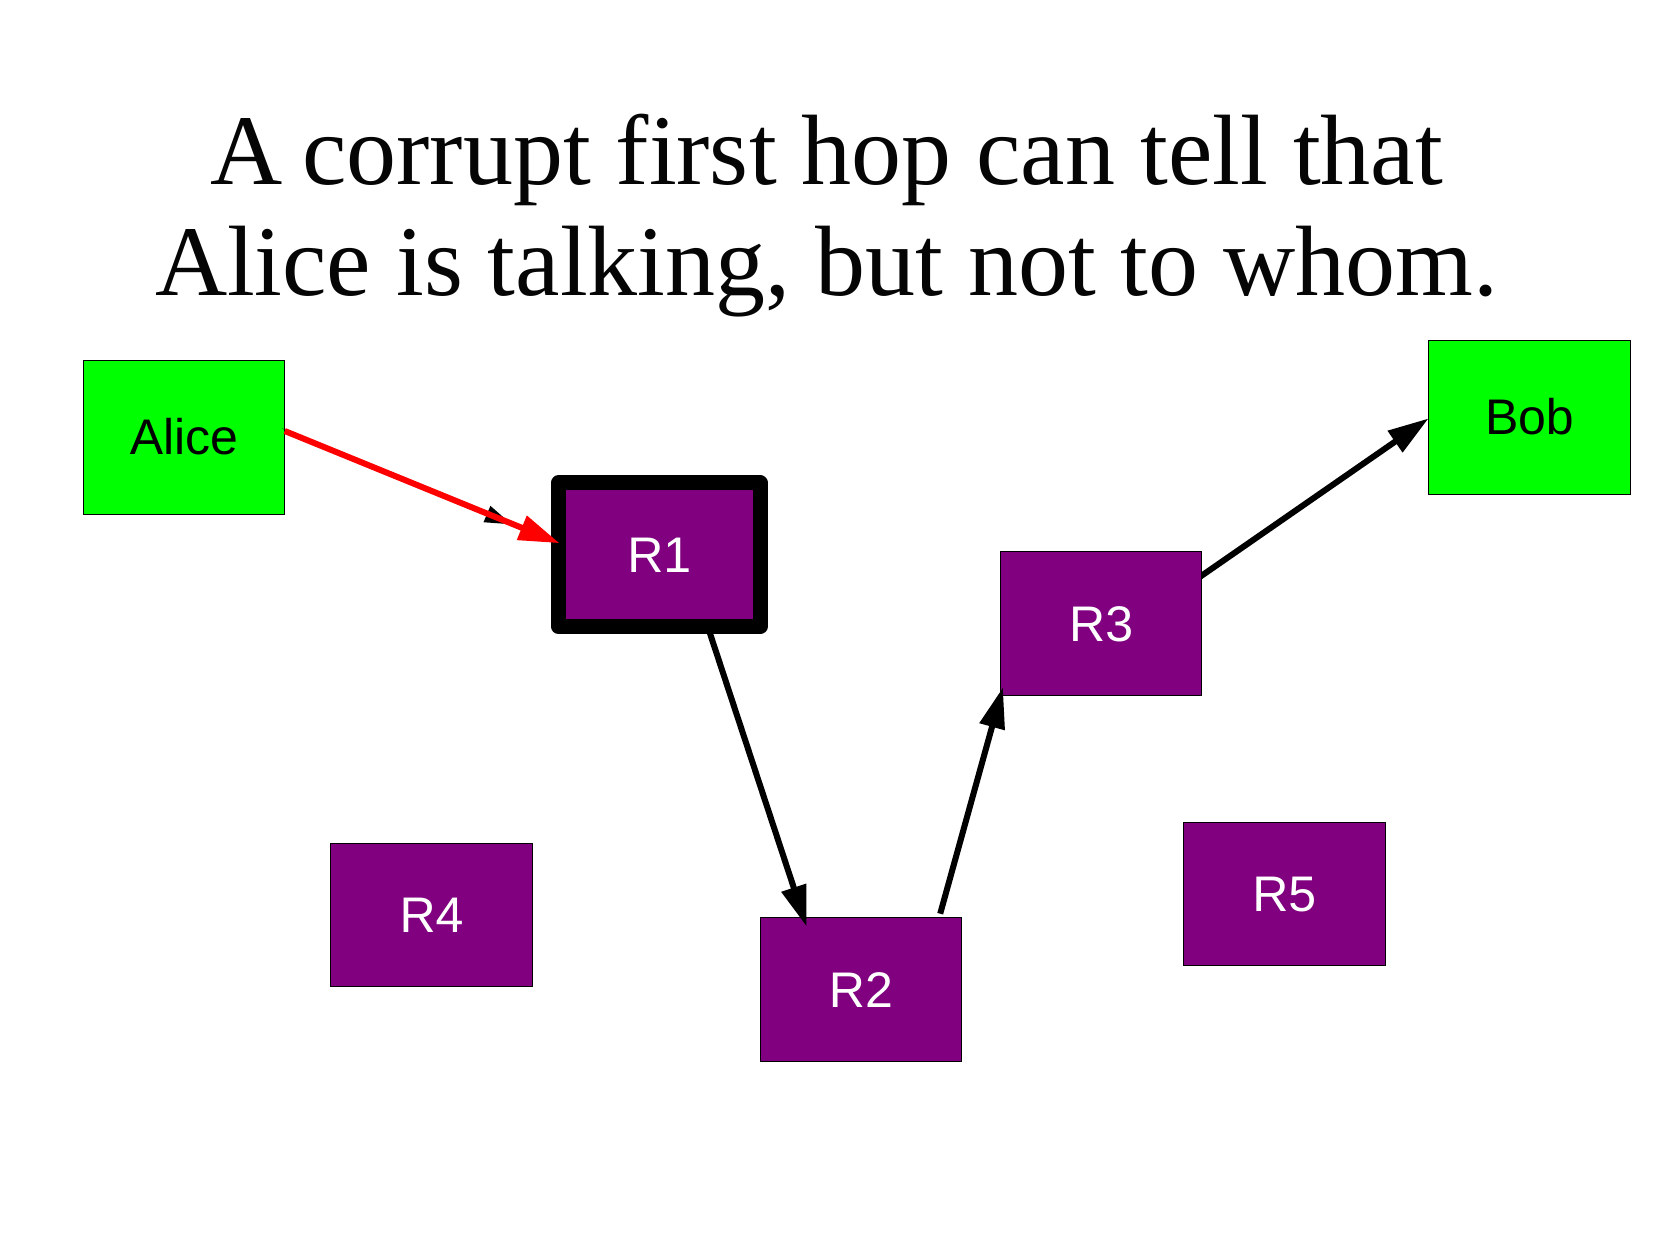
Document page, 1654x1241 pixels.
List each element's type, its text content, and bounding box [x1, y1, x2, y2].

text_box R3 [1000, 551, 1202, 696]
text_box Bob [1428, 340, 1631, 495]
text_box R2 [760, 917, 962, 1062]
text_box R4 [330, 843, 533, 987]
text_box R1 [558, 482, 761, 627]
text_box R5 [1183, 822, 1386, 966]
text_box Alice [83, 360, 285, 515]
title A corrupt first hop can tell that Alice is talking, but not to whom. [121, 95, 1534, 318]
